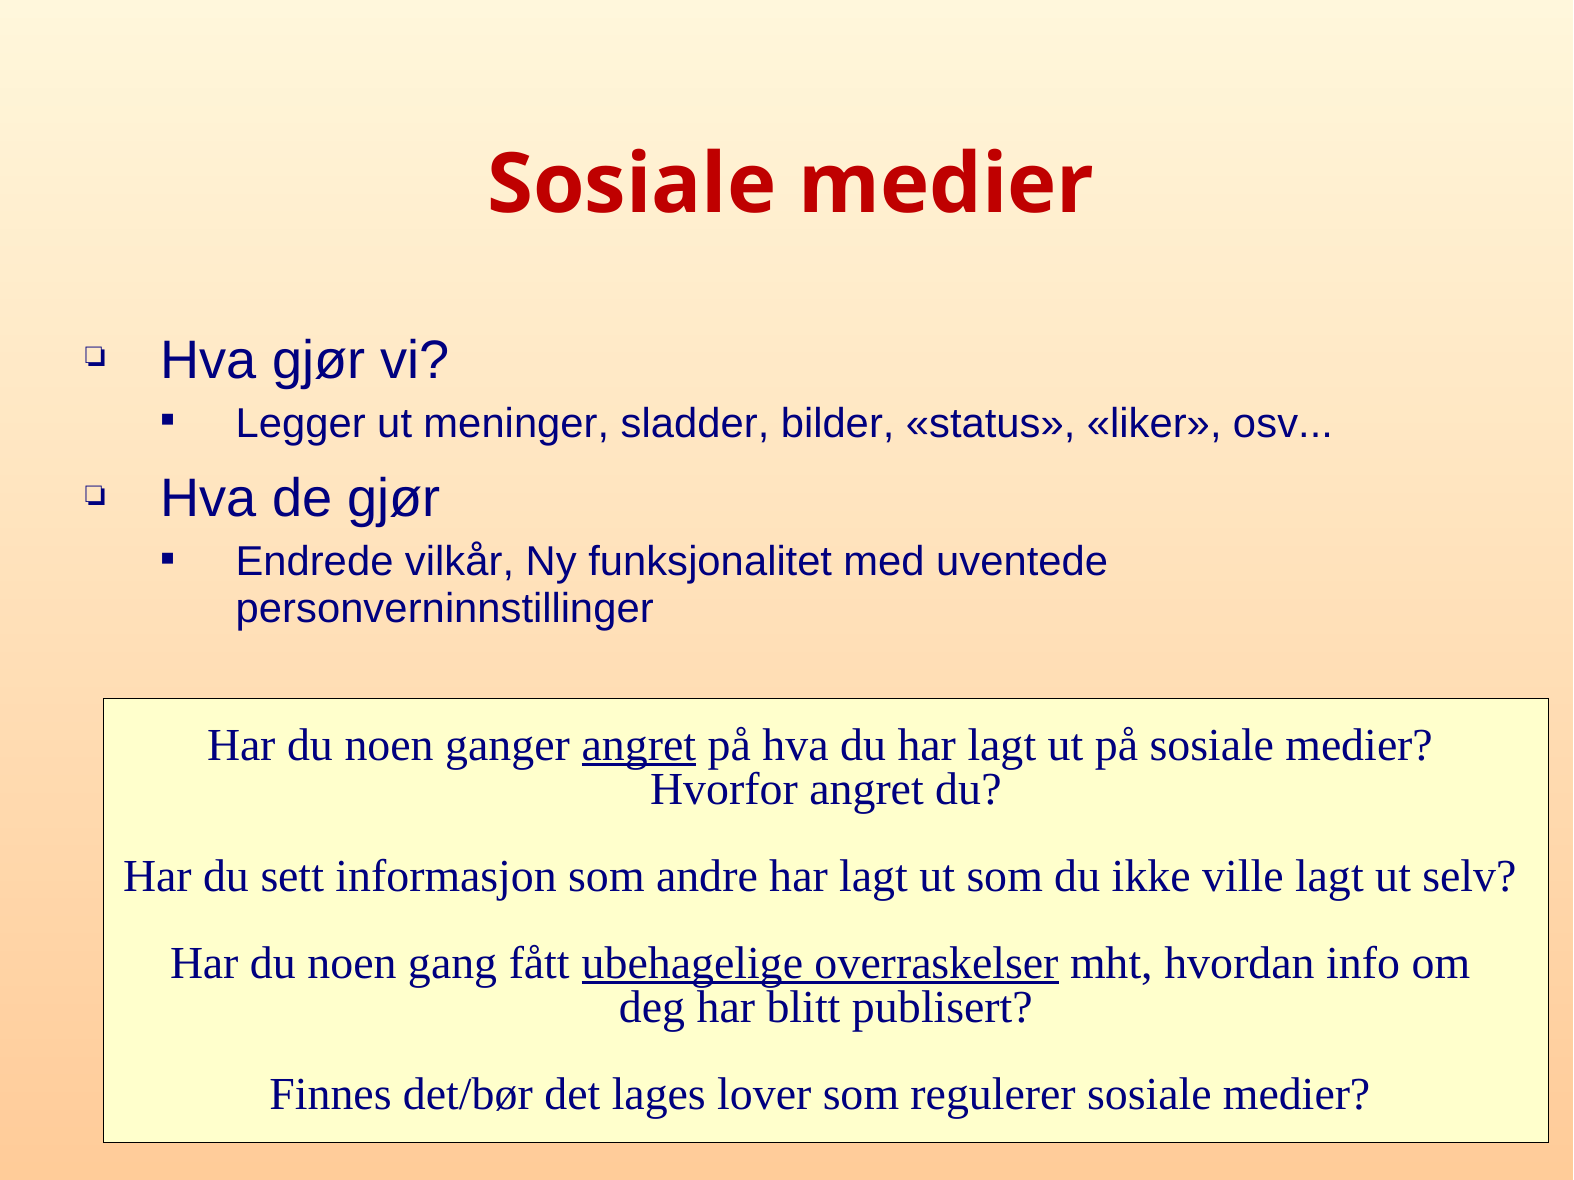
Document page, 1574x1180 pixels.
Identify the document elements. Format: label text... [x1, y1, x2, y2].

list Hva gjør vi? Legger ut meninger, sladder, bilder, «status», «liker», osv... Hva de gjør Endrede vilkår, Ny funksjonalitet med uventede personverninnstillinger [85, 336, 1539, 1170]
text_box Har du noen ganger angret på hva du har lagt ut på sosiale medier? Hvorfor angret du? Har du sett informasjon som andre har lagt ut som du ikke ville lagt ut selv? Har du noen gang fått ubehagelige overraskelser mht, hvordan info om deg har blitt publisert? Finnes det/bør det lages lover som regulerer sosiale medier? [103, 698, 1549, 1143]
title Sosiale medier [39, 54, 1543, 309]
